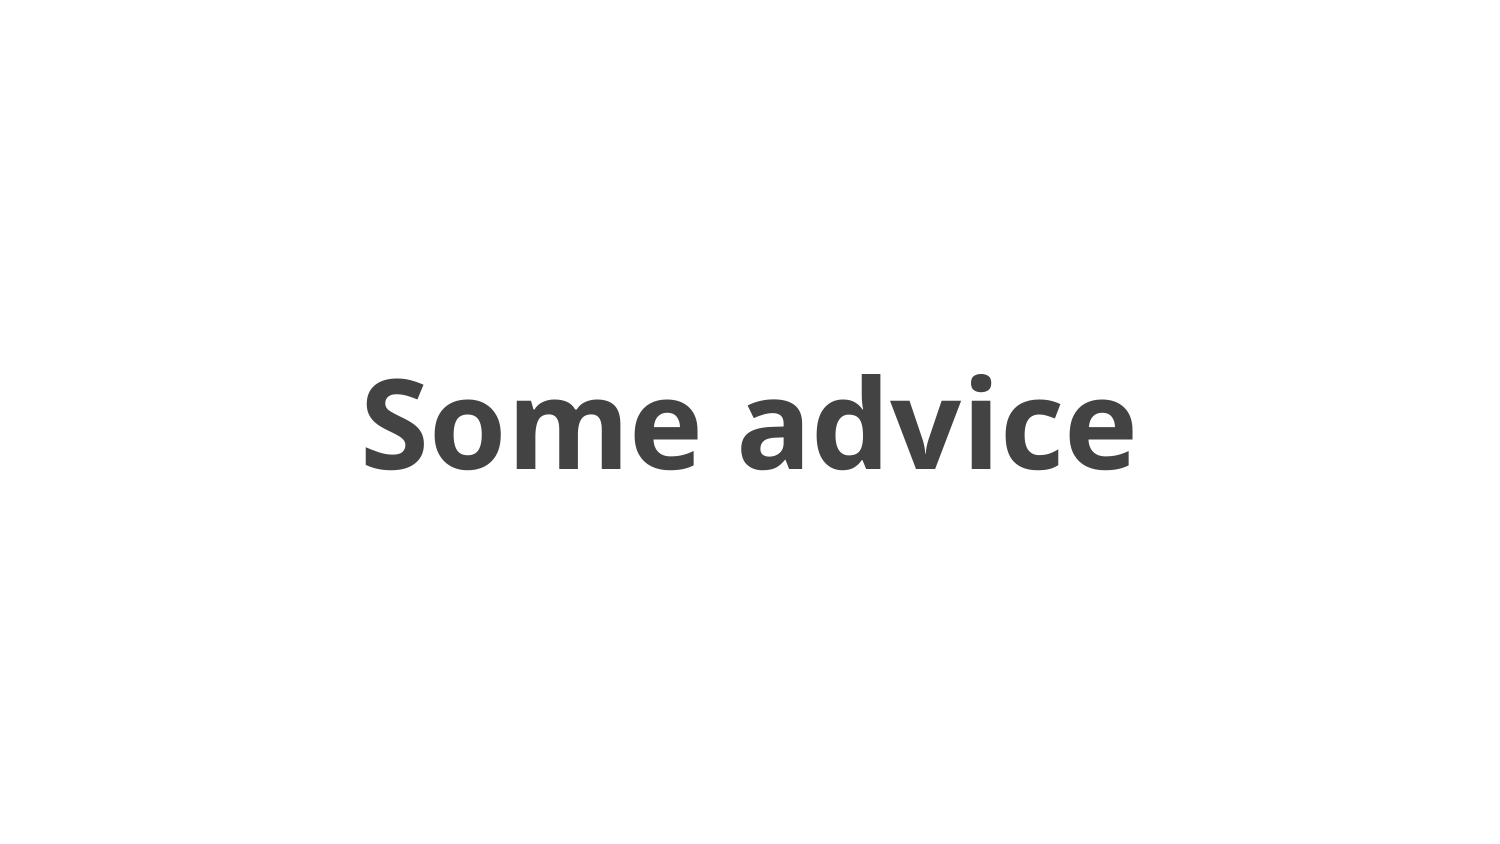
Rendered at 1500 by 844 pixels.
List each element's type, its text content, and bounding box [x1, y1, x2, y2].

title Some advice [280, 334, 1220, 510]
